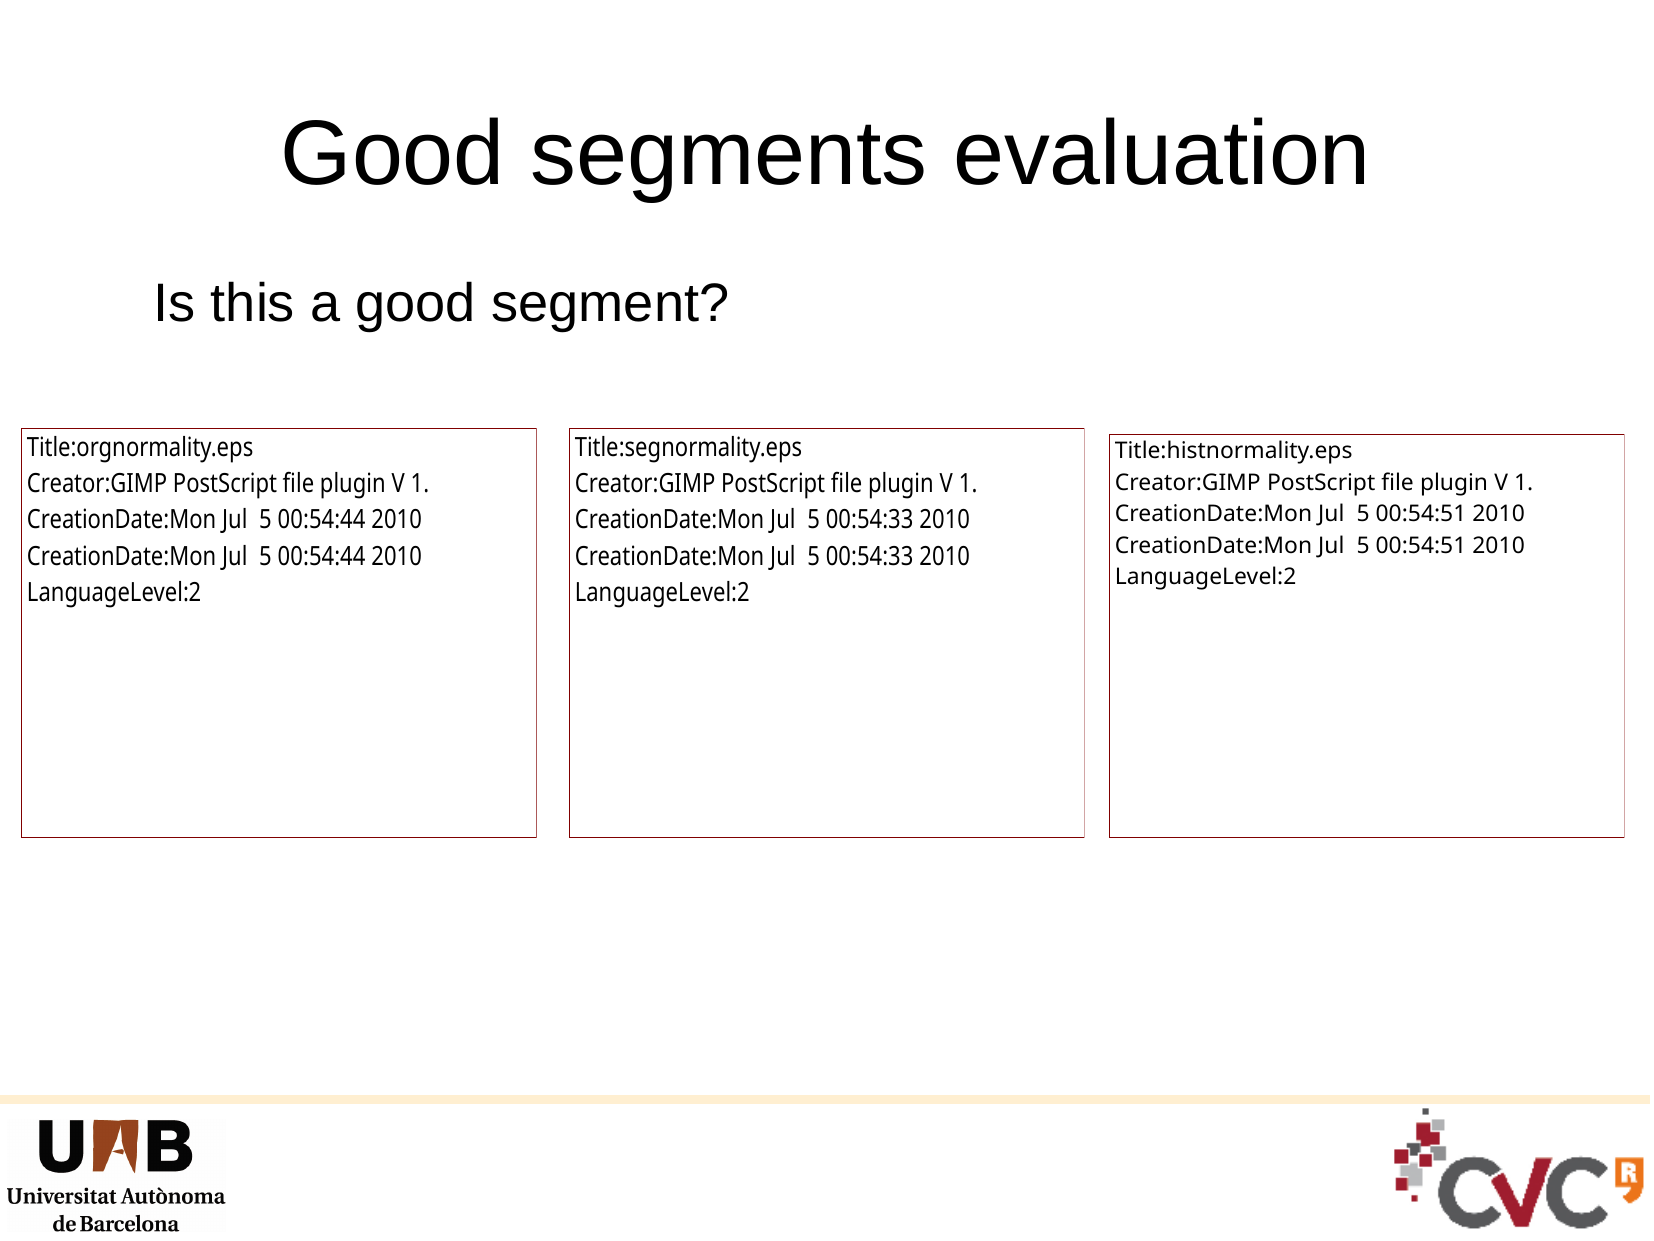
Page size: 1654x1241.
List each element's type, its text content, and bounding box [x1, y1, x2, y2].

picture [19, 426, 82, 838]
picture [1393, 1107, 1650, 1235]
list Is this a good segment? [82, 272, 1571, 1091]
title Good segments evaluation [82, 56, 1571, 250]
picture [7, 1119, 226, 1232]
picture [1571, 432, 1625, 838]
